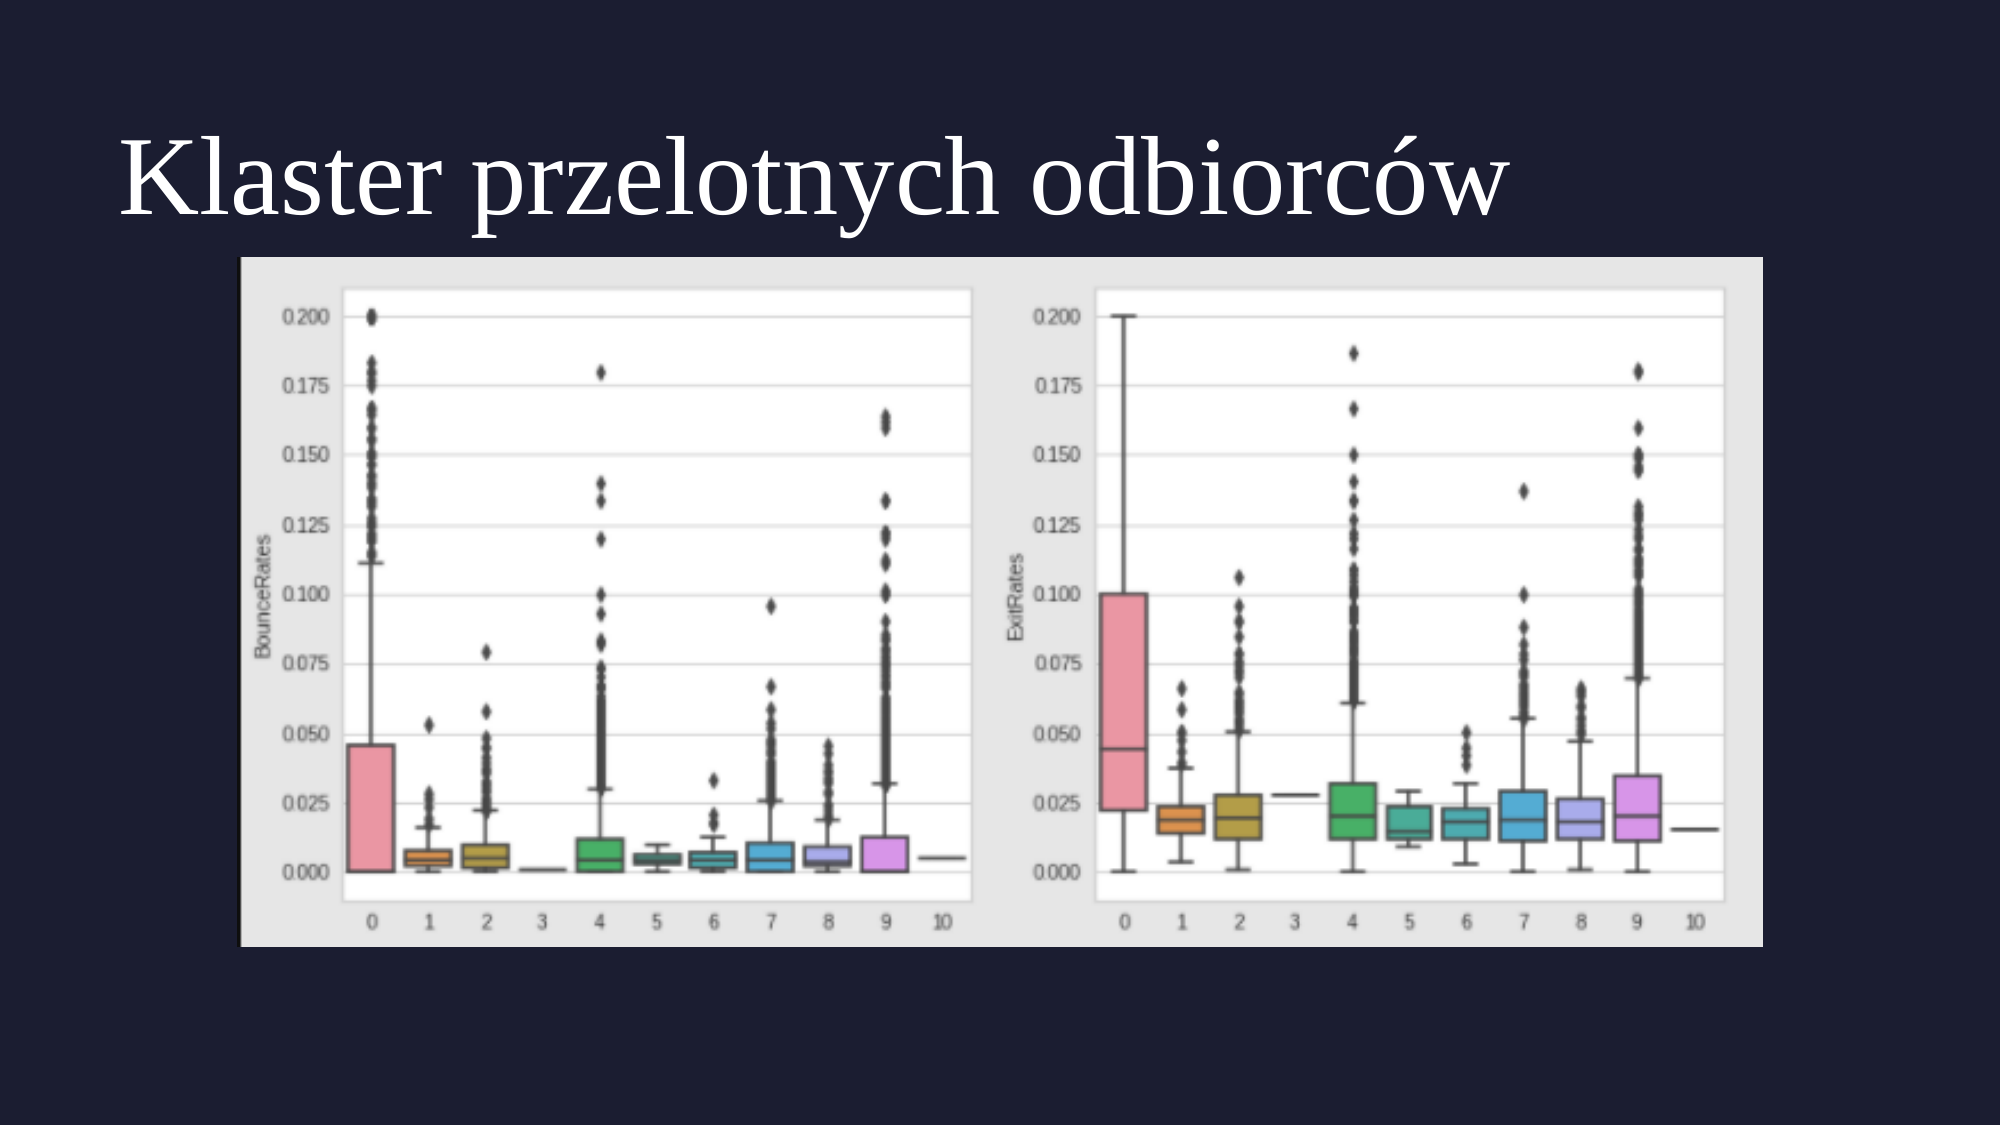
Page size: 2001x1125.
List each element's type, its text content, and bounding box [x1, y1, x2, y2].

picture [237, 257, 1763, 947]
title Klaster przelotnych odbiorców [118, 101, 1879, 344]
